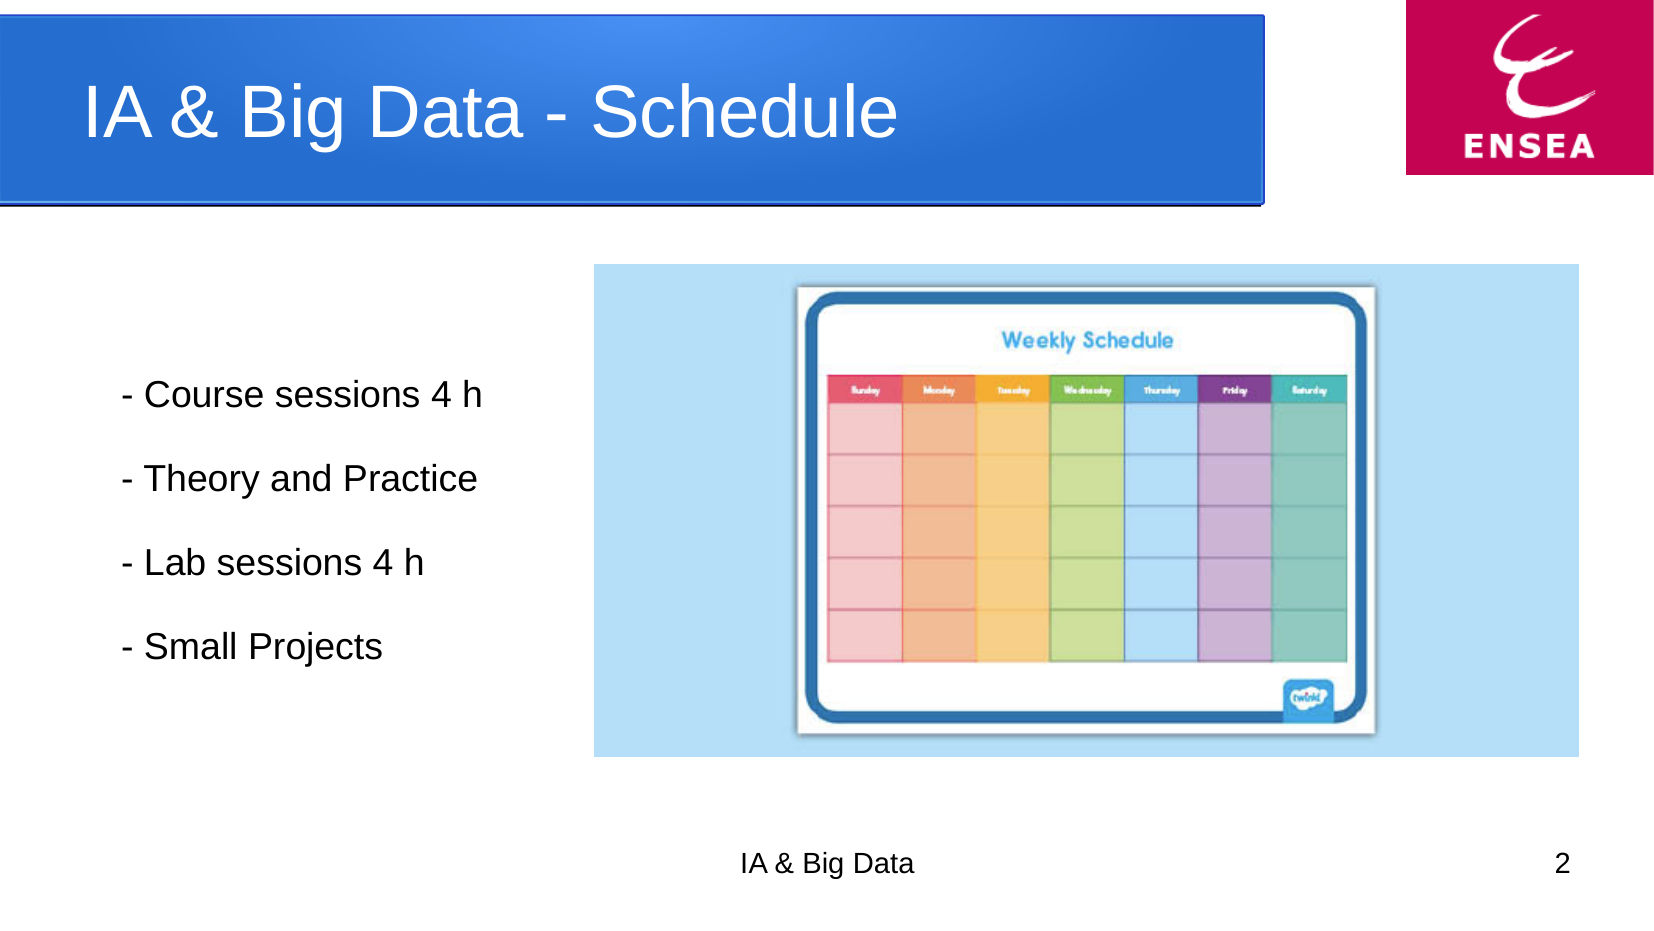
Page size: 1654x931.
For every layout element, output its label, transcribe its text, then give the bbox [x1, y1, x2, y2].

picture [1406, 0, 1654, 175]
picture [594, 264, 1579, 757]
text_box - Course sessions 4 h - Theory and Practice - Lab sessions 4 h - Small Projects [106, 366, 544, 675]
title IA & Big Data - Schedule [82, 35, 1235, 189]
